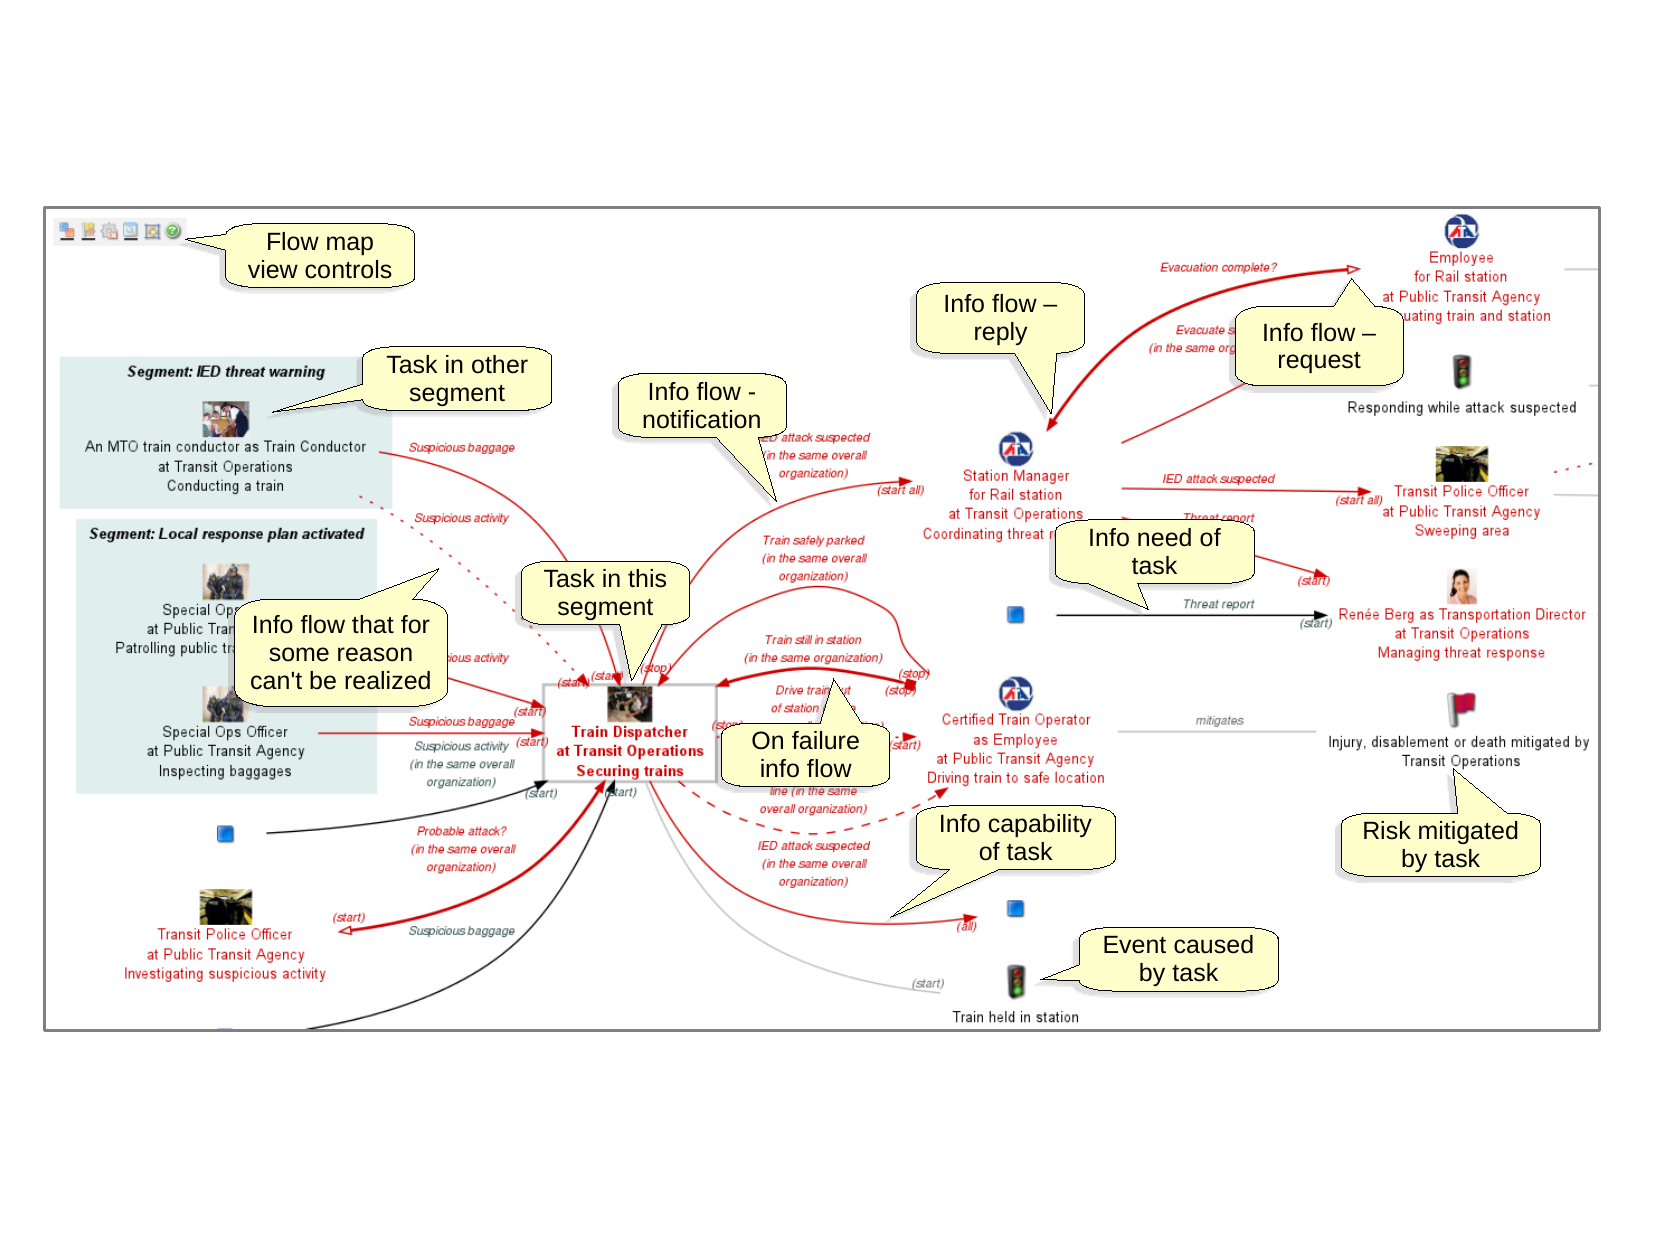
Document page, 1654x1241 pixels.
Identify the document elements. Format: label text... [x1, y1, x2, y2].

text_box Info flow - notification [618, 373, 787, 502]
text_box Risk mitigated by task [1341, 768, 1541, 877]
picture [46, 209, 1598, 1029]
text_box Info need of task [1055, 519, 1255, 610]
text_box Task in other segment [272, 346, 552, 413]
text_box Flow map view controls [185, 223, 415, 288]
text_box Info flow – request [1235, 278, 1404, 386]
text_box Info capability of task [890, 805, 1116, 918]
text_box Event caused by task [1040, 927, 1279, 992]
text_box Info flow – reply [916, 282, 1085, 414]
text_box On failure info flow [721, 678, 890, 787]
text_box Task in this segment [521, 561, 690, 681]
text_box Info flow that for some reason can't be realized [234, 568, 448, 707]
